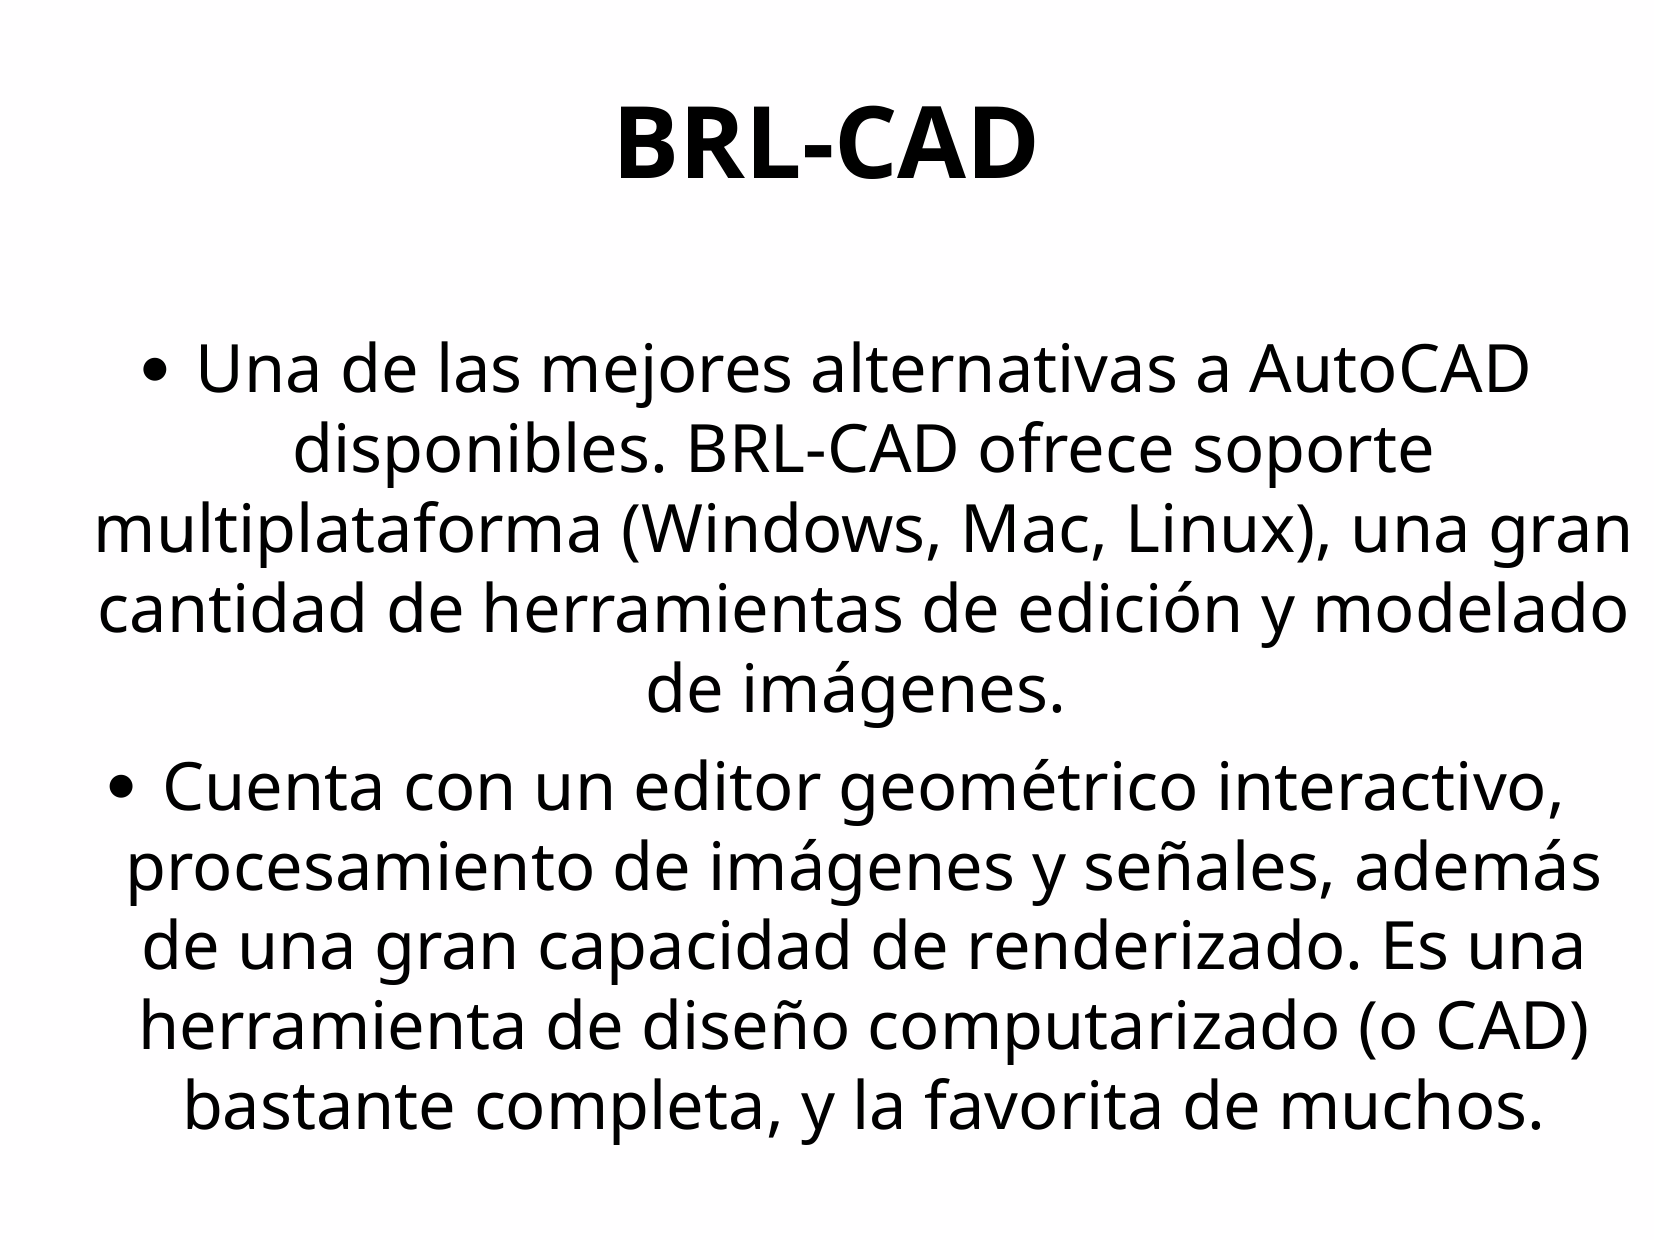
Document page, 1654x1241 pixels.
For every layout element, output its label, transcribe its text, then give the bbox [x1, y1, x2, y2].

title BRL-CAD [82, 49, 1571, 228]
list Una de las mejores alternativas a AutoCAD disponibles. BRL-CAD ofrece soporte multiplataforma (Windows, Mac, Linux), una gran cantidad de herramientas de edición y modelado de imágenes. Cuenta con un editor geométrico interactivo, procesamiento de imágenes y señales, además de una gran capacidad de renderizado. Es una herramienta de diseño computarizado (o CAD) bastante completa, y la favorita de muchos. [19, 228, 1654, 1241]
